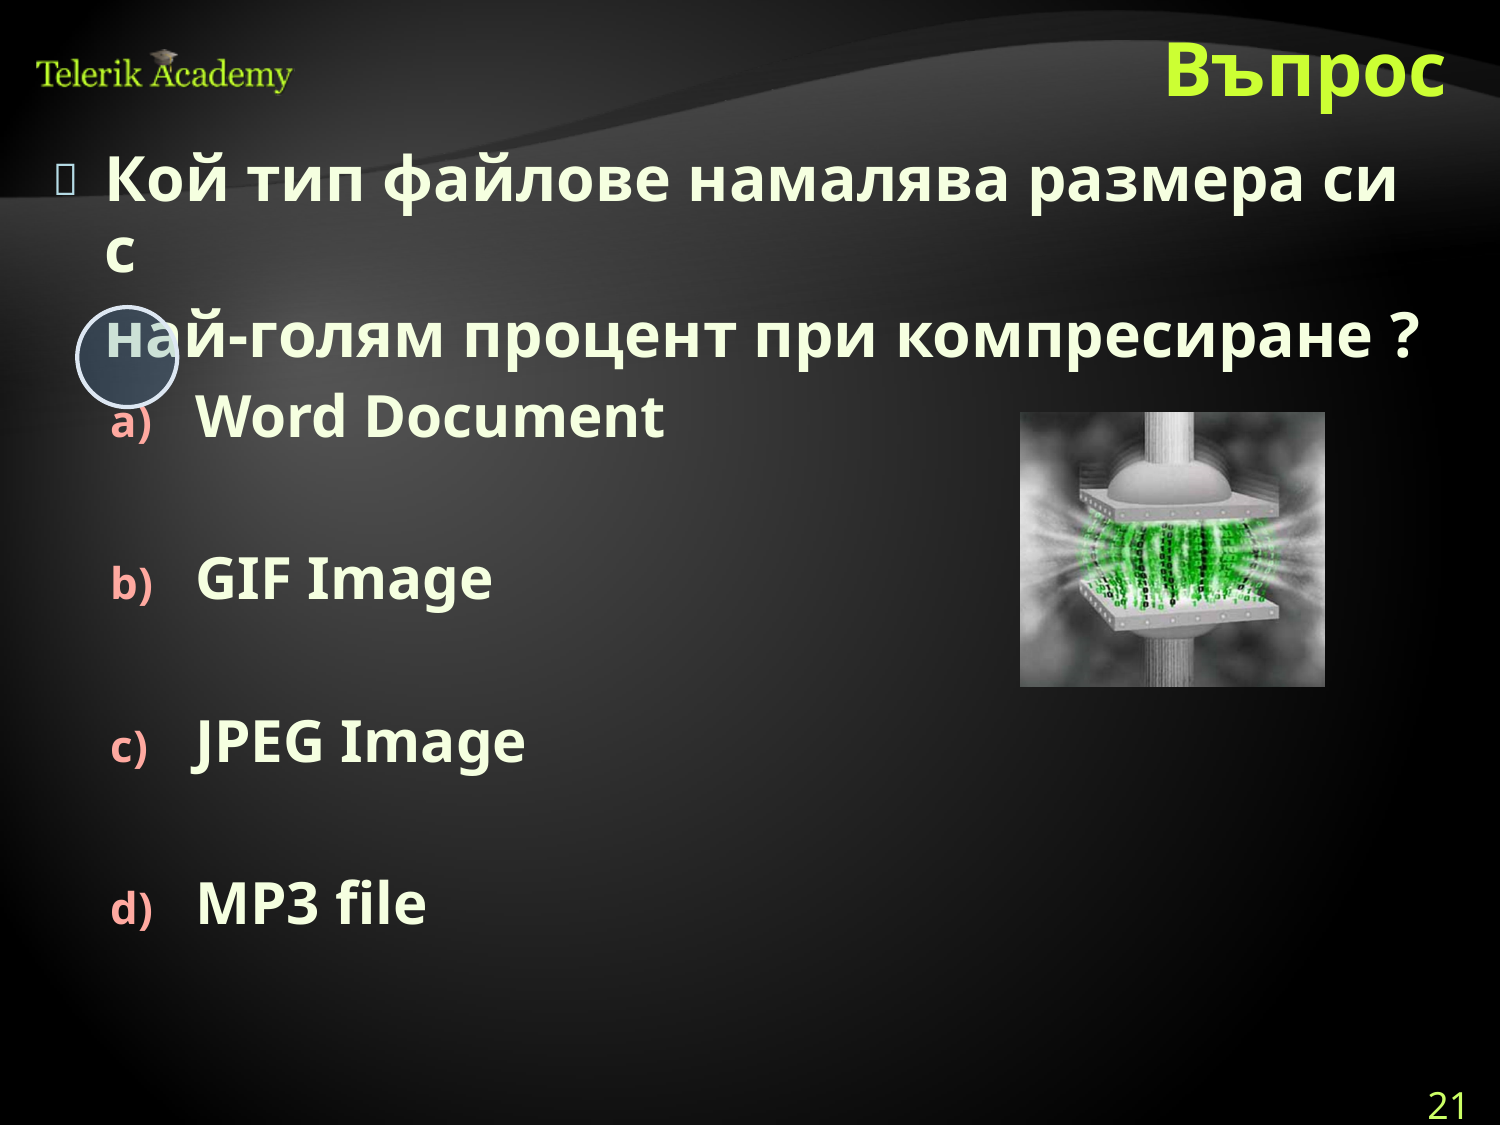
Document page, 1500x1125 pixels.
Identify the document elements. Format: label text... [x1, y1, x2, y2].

list Кой тип файлове намалява размера си с най-голям процент при компресиране ? Word Document GIF Image JPEG Image MP3 file [37, 137, 1463, 1100]
text_box [77, 307, 178, 408]
slide_number <number> [1412, 1074, 1488, 1113]
title Въпрос [300, 12, 1463, 137]
picture [0, 0, 1500, 1125]
